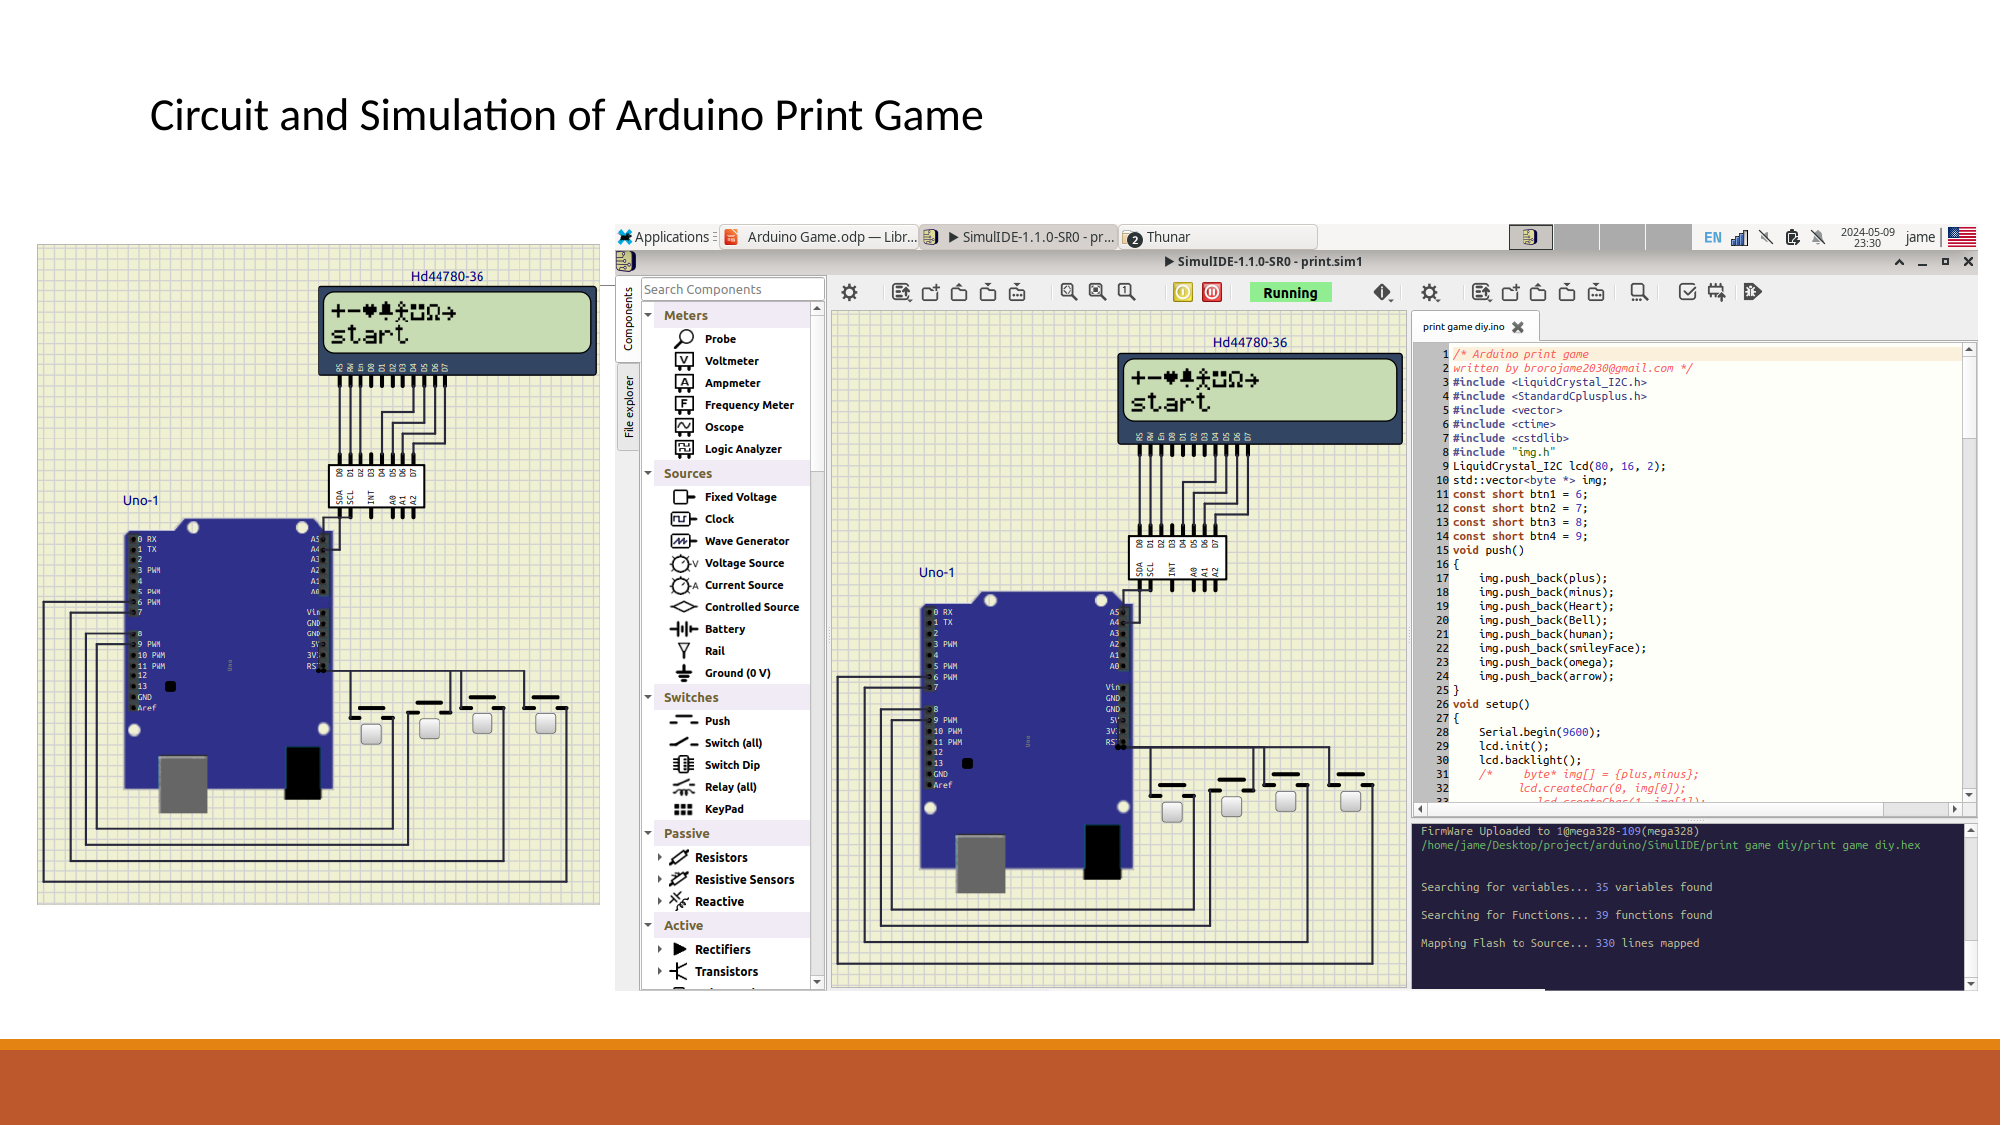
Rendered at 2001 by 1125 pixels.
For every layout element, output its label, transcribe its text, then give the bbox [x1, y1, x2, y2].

picture [615, 224, 1978, 991]
picture [37, 244, 600, 905]
title Circuit and Simulation of Arduino Print Game [150, 0, 1801, 238]
